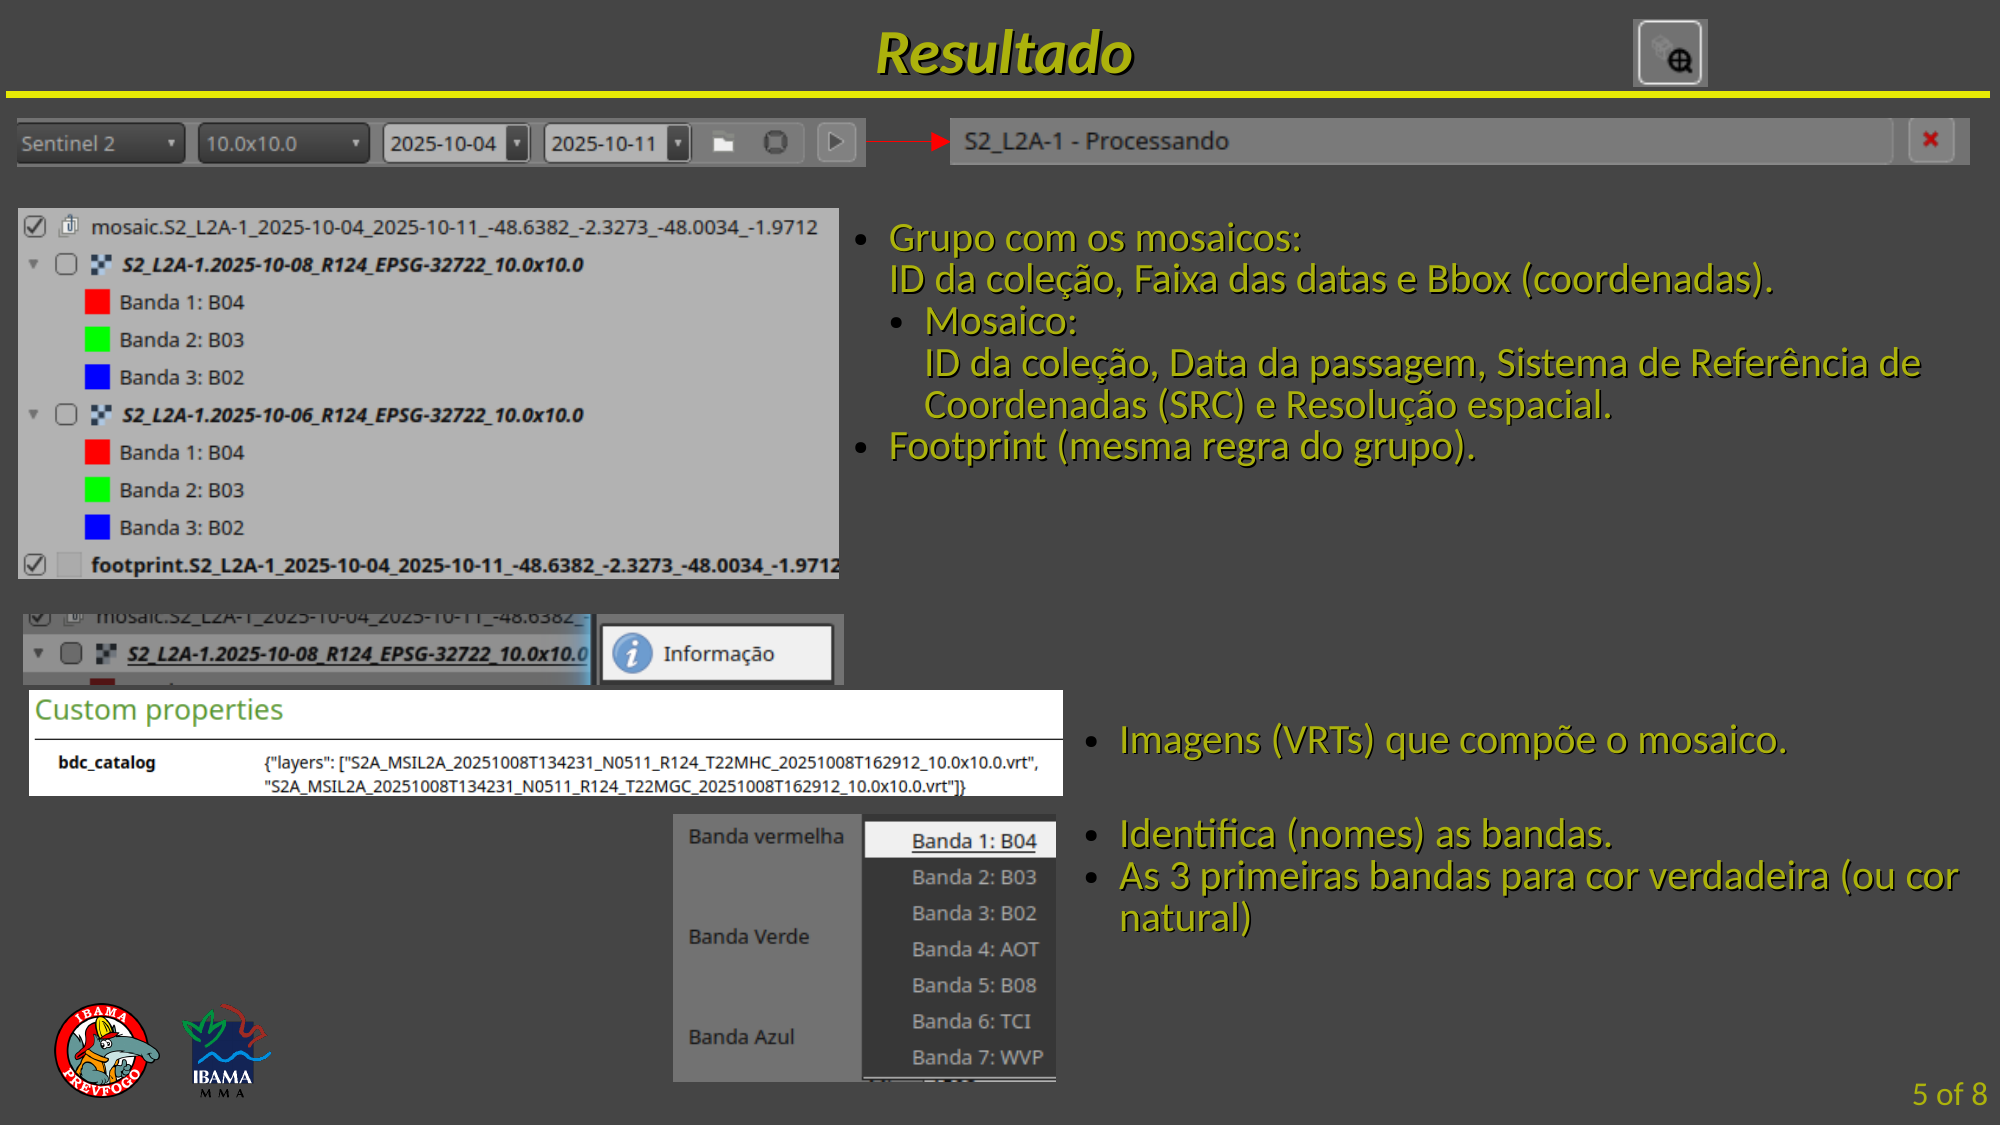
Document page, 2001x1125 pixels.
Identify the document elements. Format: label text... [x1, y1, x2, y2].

subtitle Resultado [9, 11, 2000, 95]
text_box <número> of 8 [1757, 1080, 1989, 1125]
picture [29, 690, 1063, 796]
picture [673, 814, 1056, 1083]
text_box Identifica (nomes) as bandas. As 3 primeiras bandas para cor verdadeira (ou cor natural) [1068, 809, 1979, 995]
picture [1633, 19, 1708, 87]
picture [950, 118, 1970, 165]
text_box Imagens (VRTs) que compõe o mosaico. [1068, 714, 1979, 787]
picture [173, 1003, 272, 1098]
text_box Grupo com os mosaicos: ID da coleção, Faixa das datas e Bbox (coordenadas). Mosaico: ID da coleção, Data da passagem, Sistema de Referência de Coordenadas (SRC) e Resolução espacial. Footprint (mesma regra do grupo). [838, 212, 2000, 627]
picture [17, 118, 866, 167]
picture [54, 1003, 160, 1098]
picture [18, 208, 839, 579]
picture [23, 614, 844, 686]
